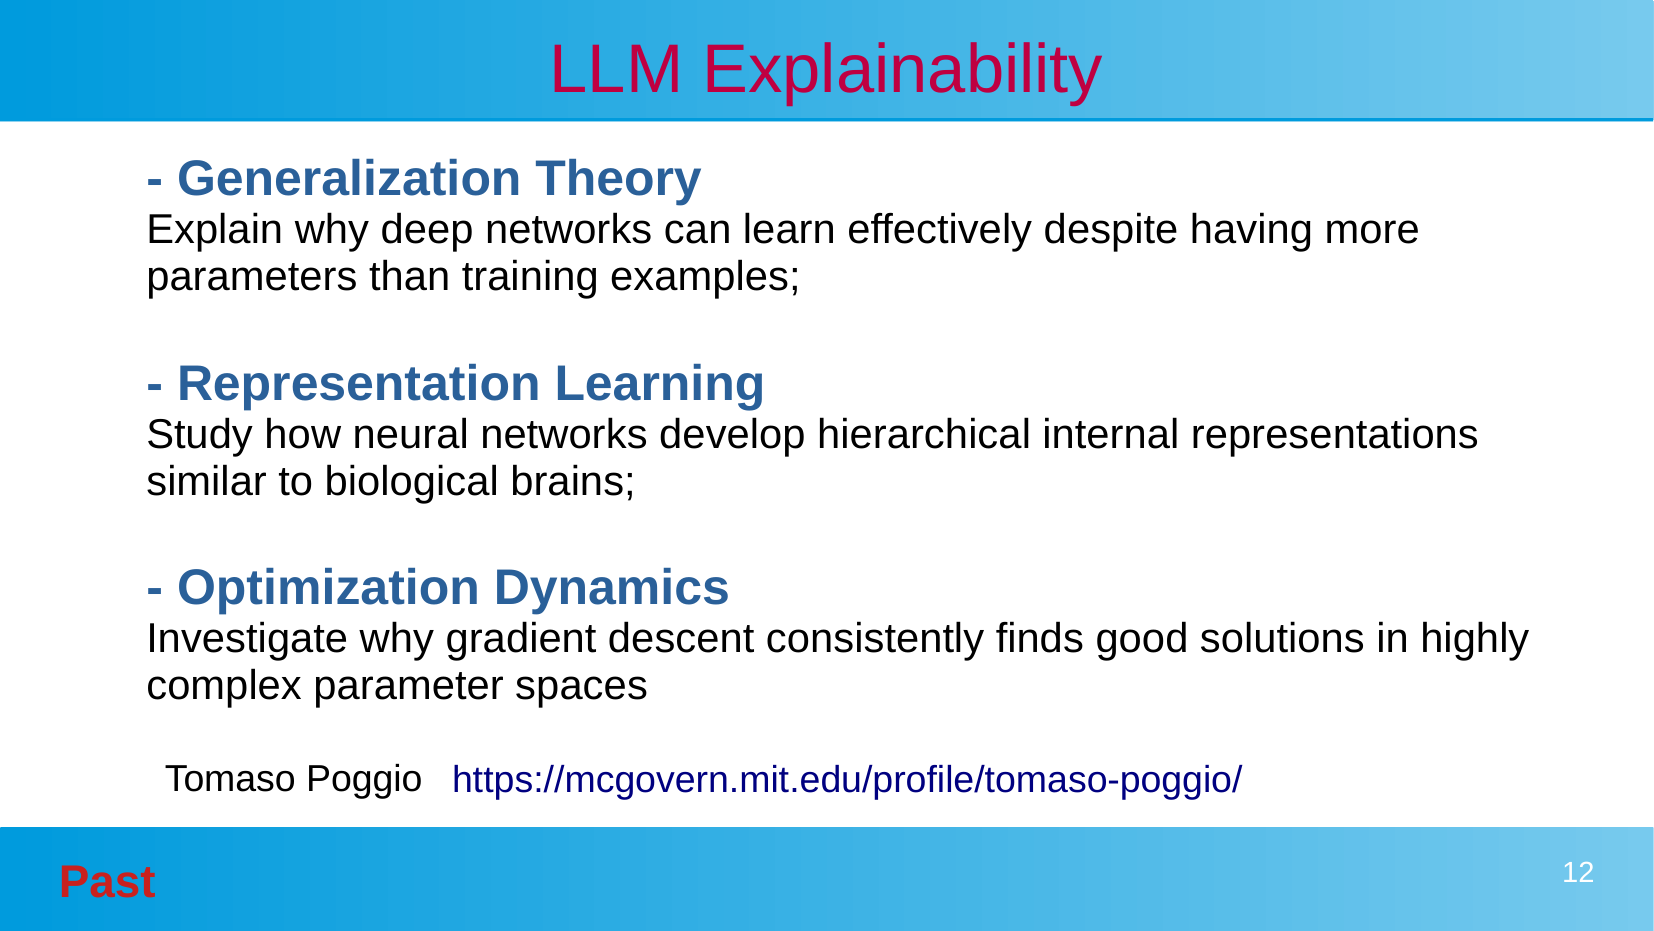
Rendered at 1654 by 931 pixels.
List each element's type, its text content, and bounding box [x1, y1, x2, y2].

text_box https://mcgovern.mit.edu/profile/tomaso-poggio/ [438, 751, 1314, 807]
text_box Tomaso Poggio [150, 750, 438, 807]
title LLM Explainability [59, 29, 1595, 108]
title - Generalization Theory Explain why deep networks can learn effectively despite having more parameters than training examples; - Representation Learning Study how neural networks develop hierarchical internal representations similar to biological brains; - Optimization Dynamics Investigate why gradient descent consistently finds good solutions in highly complex parameter spaces [146, 127, 1534, 732]
